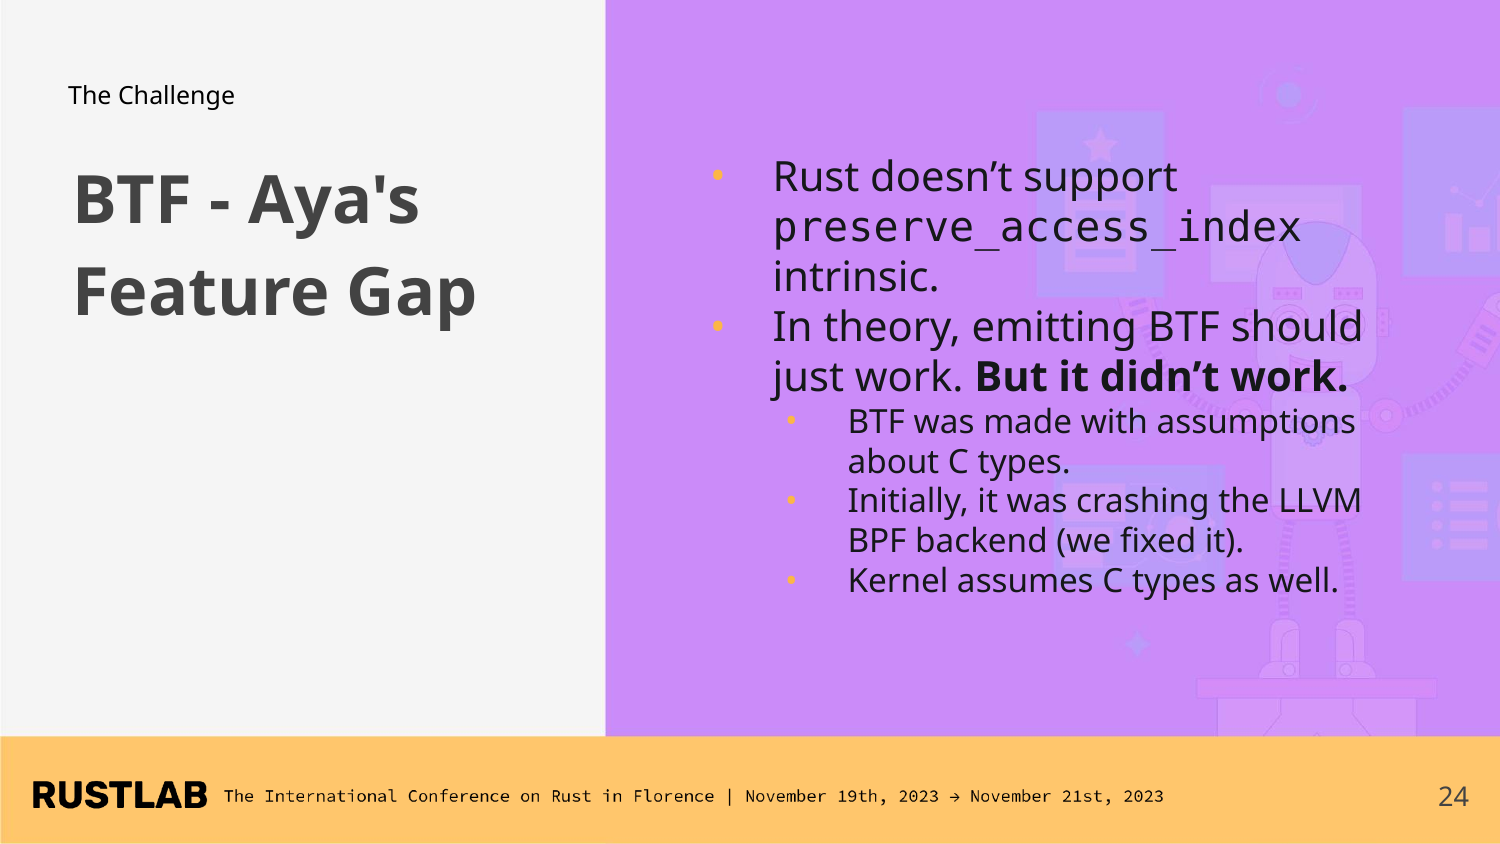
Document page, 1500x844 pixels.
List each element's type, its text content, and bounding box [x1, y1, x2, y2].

title BTF - Aya's Feature Gap [57, 129, 506, 336]
text_box The Challenge [68, 79, 517, 118]
list Rust doesn’t support preserve_access_index intrinsic. In theory, emitting BTF should just work. But it didn’t work. BTF was made with assumptions about C types. Initially, it was crashing the LLVM BPF backend (we fixed it). Kernel assumes C types as well. [682, 125, 1405, 624]
picture [0, 0, 1500, 844]
